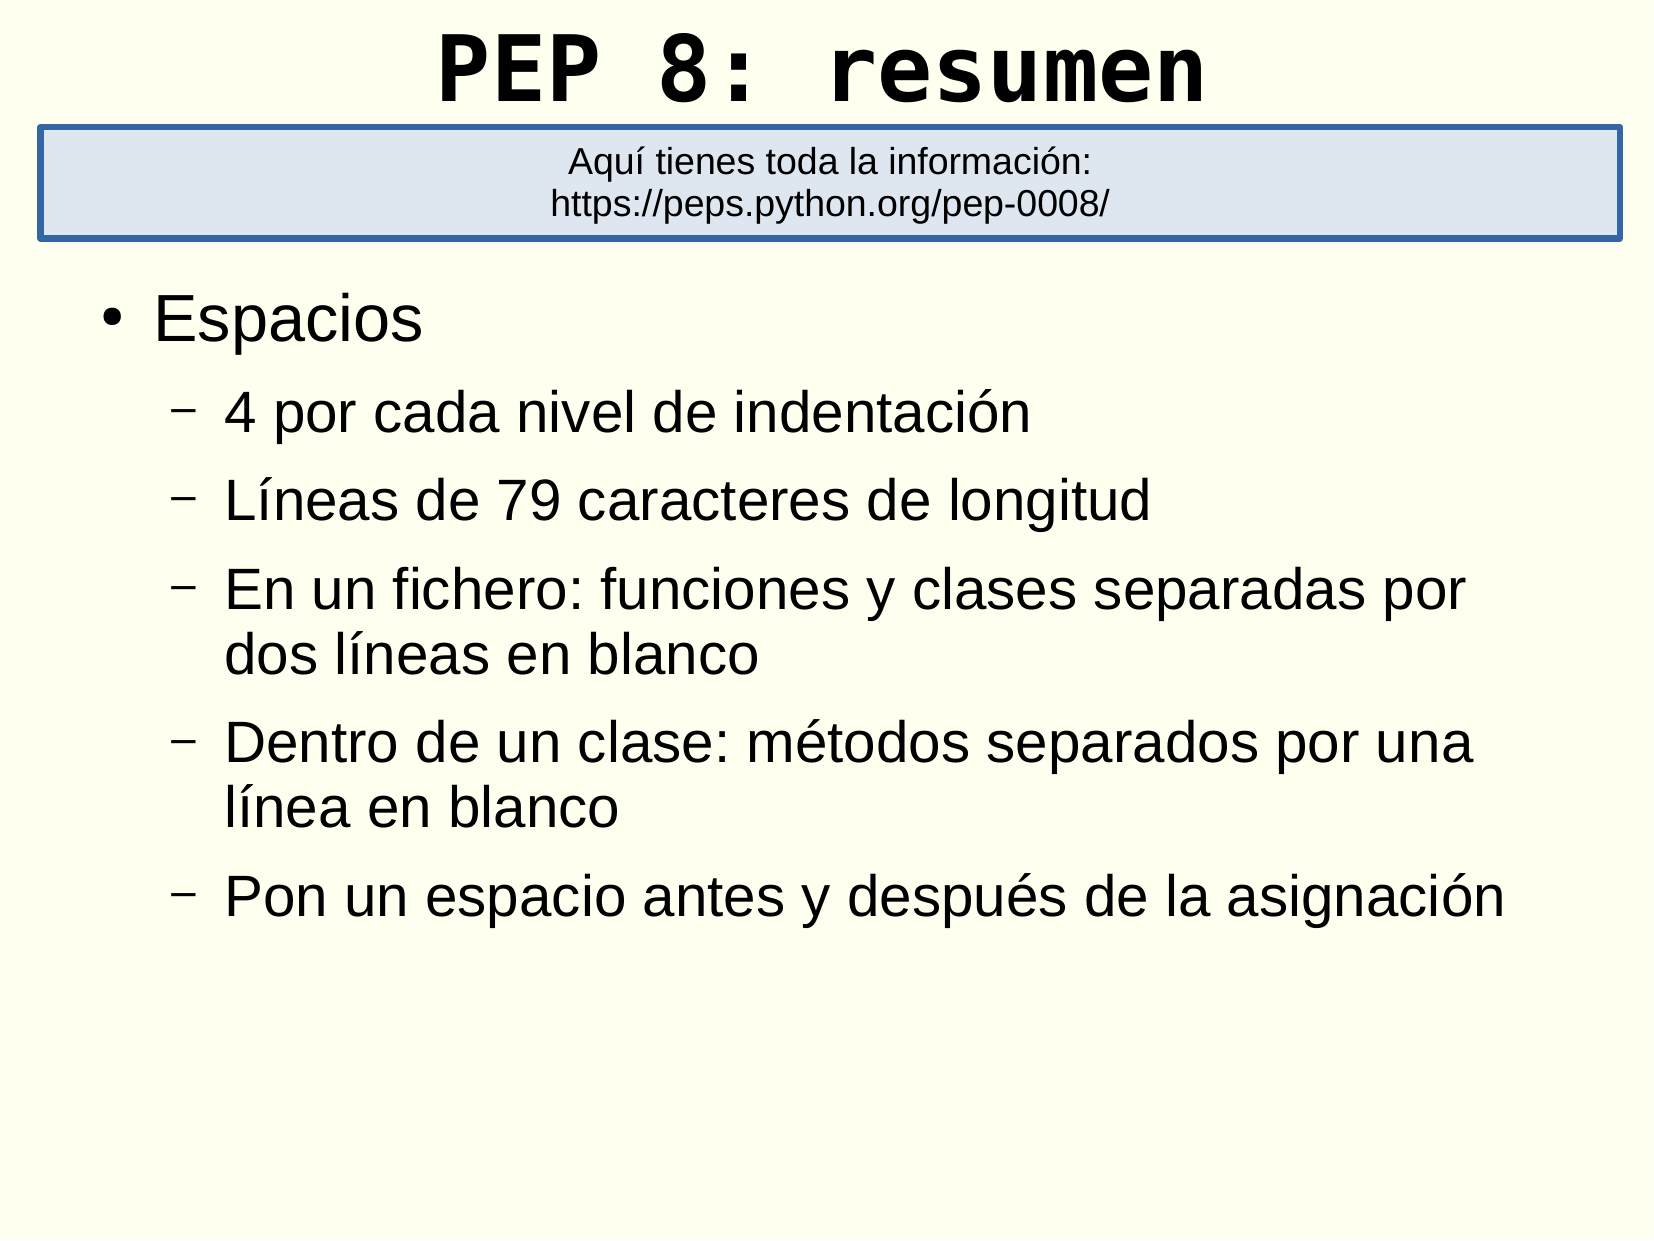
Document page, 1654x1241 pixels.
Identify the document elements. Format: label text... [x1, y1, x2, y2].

text_box Aquí tienes toda la información: https://peps.python.org/pep-0008/ [40, 127, 1620, 239]
list Espacios 4 por cada nivel de indentación Líneas de 79 caracteres de longitud En un fichero: funciones y clases separadas por dos líneas en blanco Dentro de un clase: métodos separados por una línea en blanco Pon un espacio antes y después de la asignación [82, 280, 1571, 1161]
title PEP 8: resumen [78, 5, 1567, 127]
